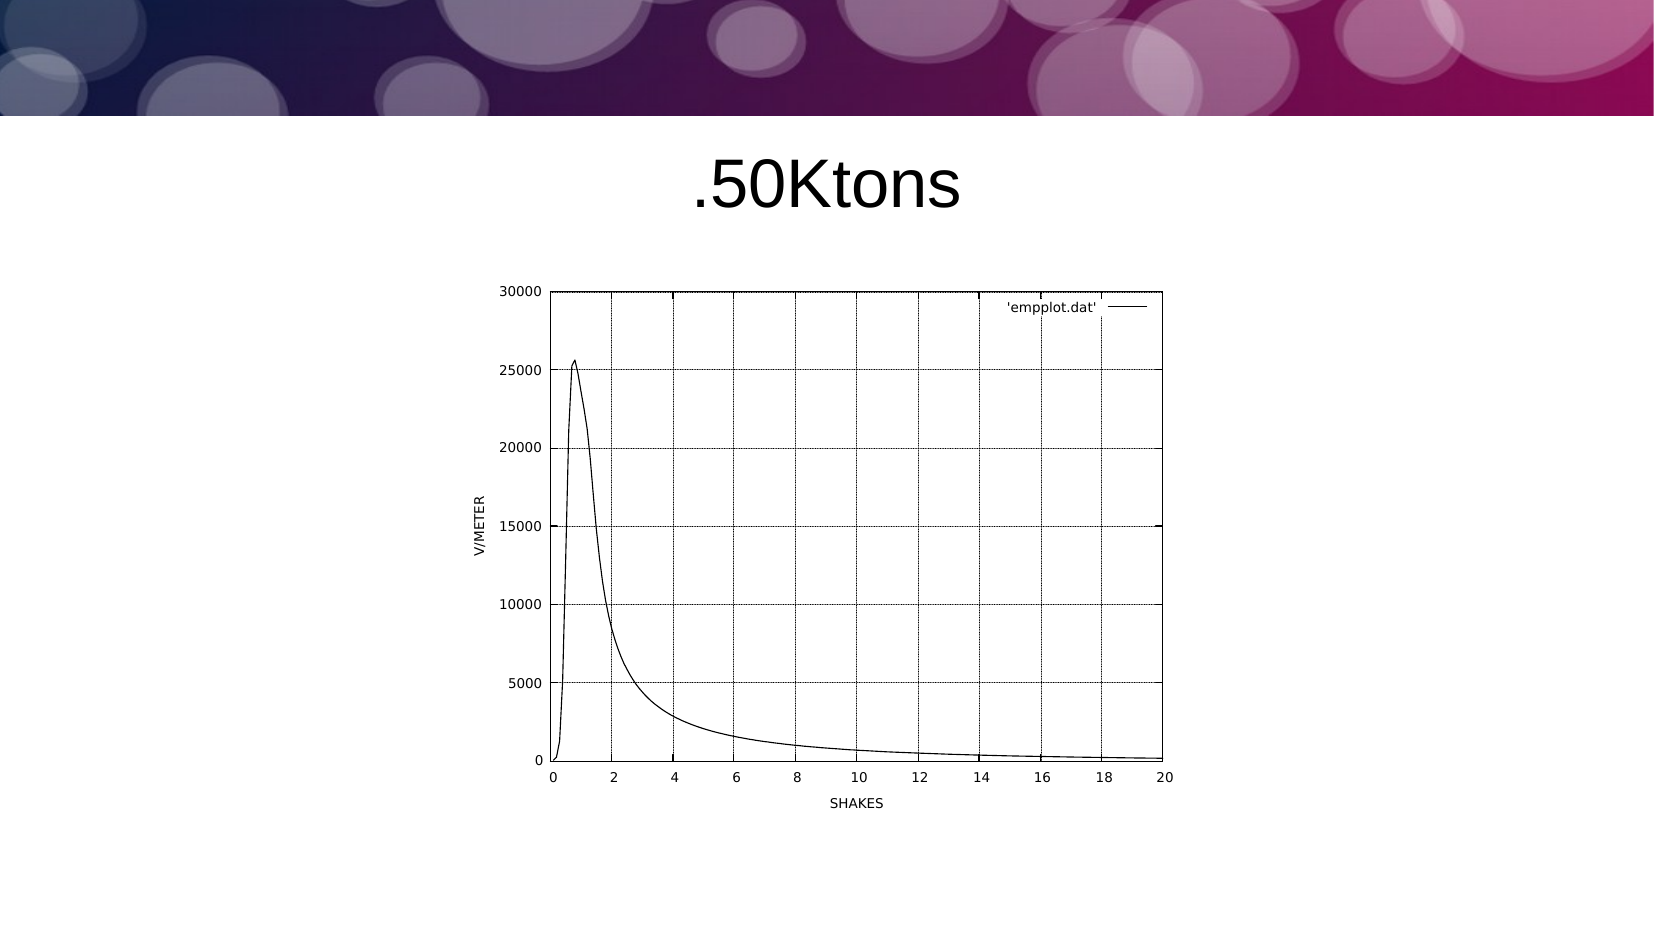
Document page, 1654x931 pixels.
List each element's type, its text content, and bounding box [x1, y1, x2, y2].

picture [0, 0, 1654, 116]
picture [466, 274, 1187, 815]
title .50Ktons [82, 119, 1571, 249]
